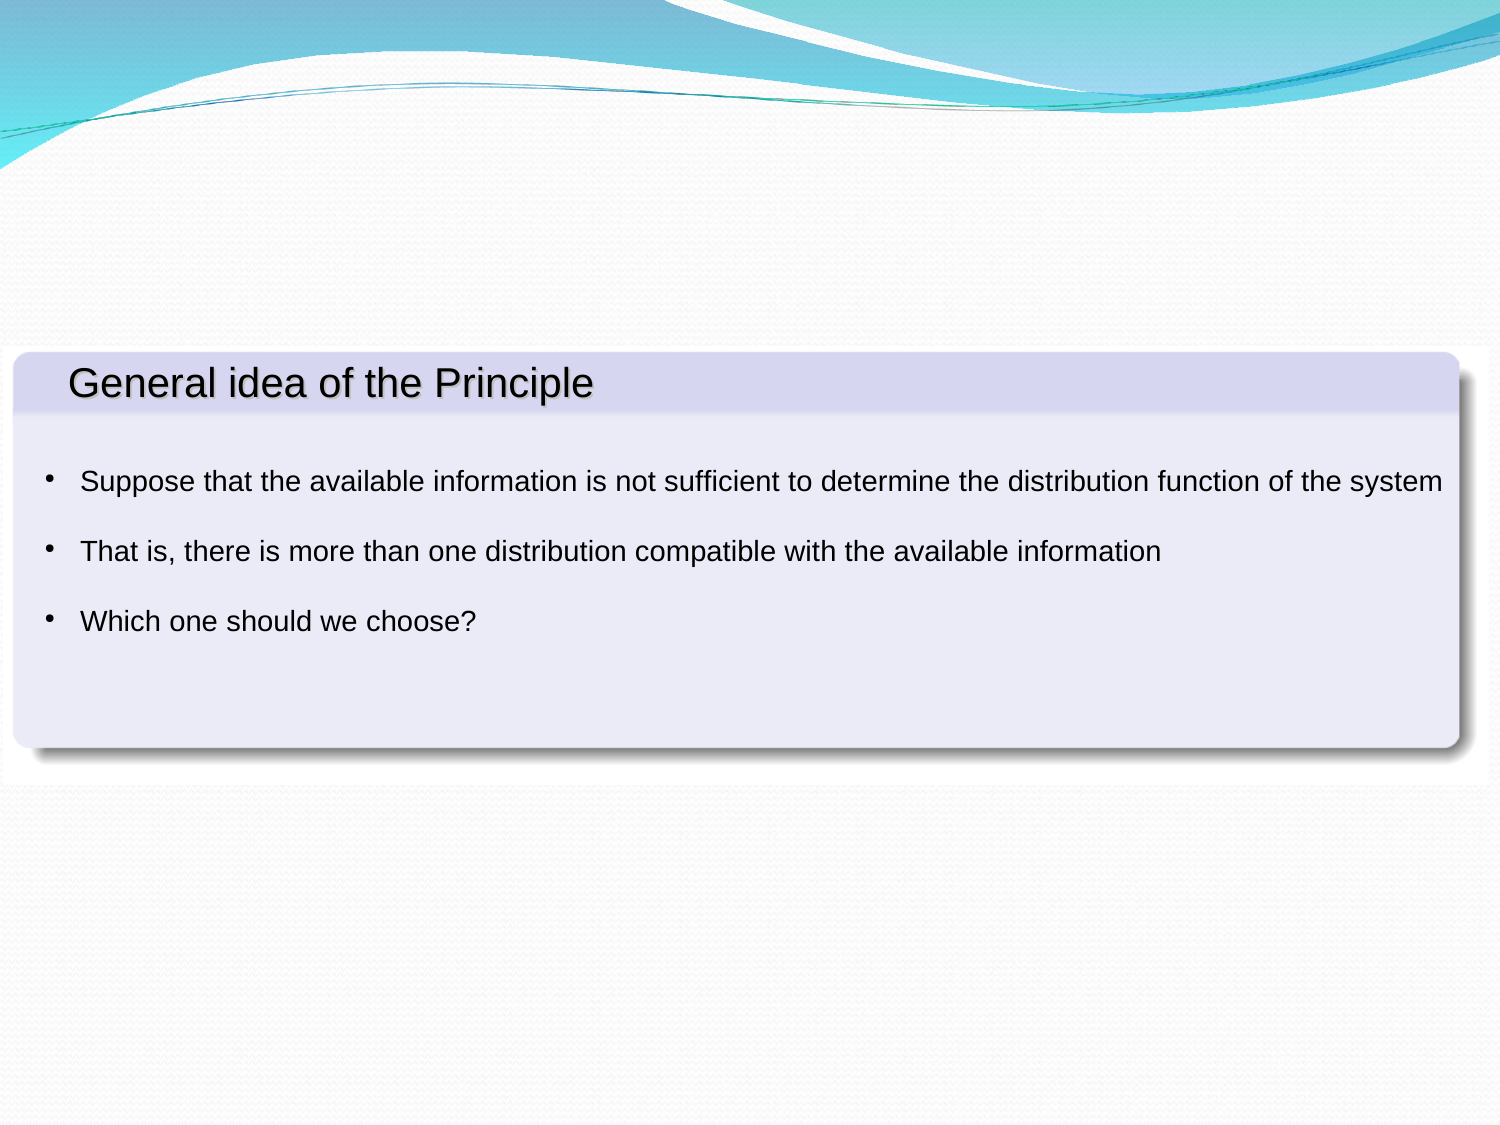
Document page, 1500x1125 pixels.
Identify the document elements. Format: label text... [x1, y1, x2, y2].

text_box Suppose that the available information is not sufficient to determine the distribution function of the system That is, there is more than one distribution compatible with the available information Which one should we choose? [29, 454, 1461, 715]
picture [0, 0, 1500, 1125]
text_box General idea of the Principle [53, 348, 1123, 454]
